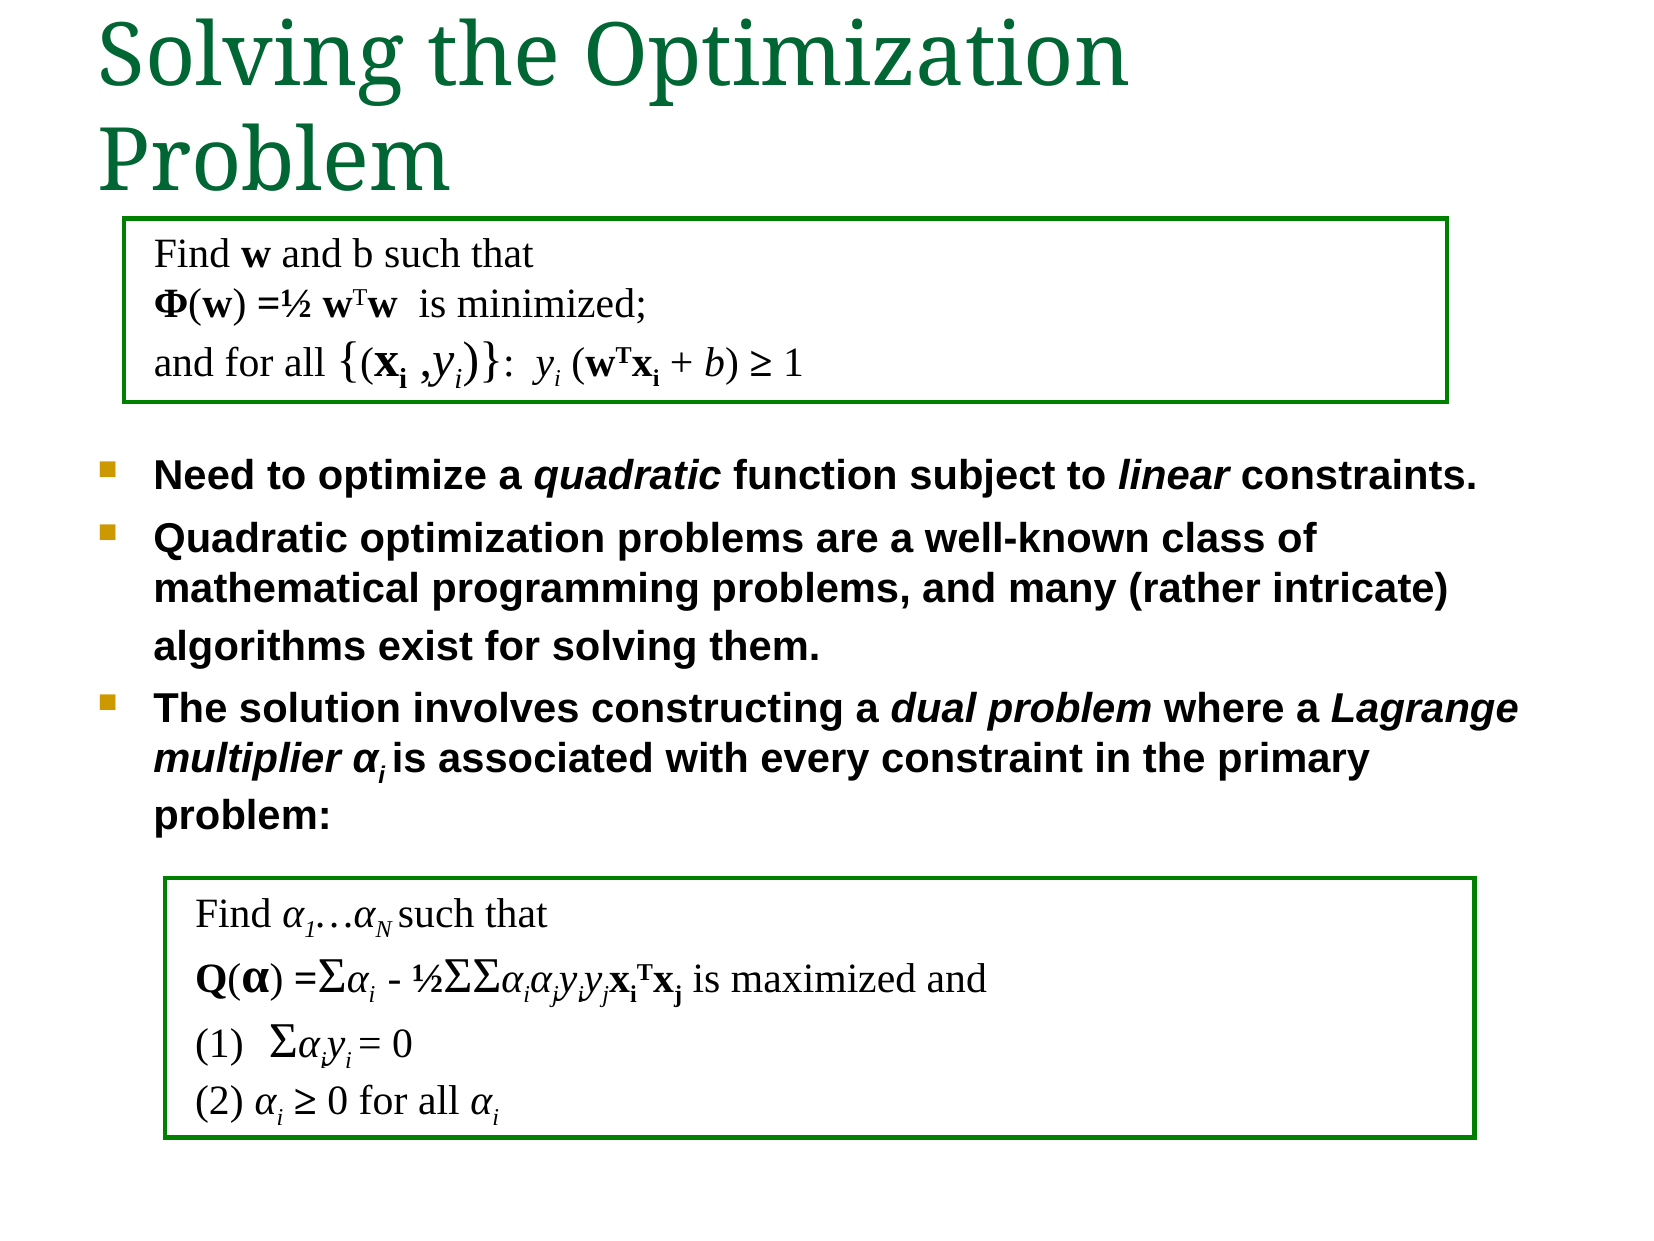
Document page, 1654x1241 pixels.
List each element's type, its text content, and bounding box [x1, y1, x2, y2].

text_box Find w and b such that Φ(w) =½ wTw is minimized; and for all {(xi ,yi)}: yi (wTxi + b) ≥ 1 [124, 218, 1447, 403]
text_box Find α1…αN such that Q(α) =Σαi - ½ΣΣαiαjyiyjxiTxj is maximized and (1) Σαiyi = 0 (2) αi ≥ 0 for all αi [165, 877, 1475, 1138]
text_box Need to optimize a quadratic function subject to linear constraints. Quadratic optimization problems are a well-known class of mathematical programming problems, and many (rather intricate) algorithms exist for solving them. The solution involves constructing a dual problem where a Lagrange multiplier αi is associated with every constraint in the primary problem: [82, 355, 1571, 1241]
text_box Solving the Optimization Problem [82, 0, 1489, 207]
